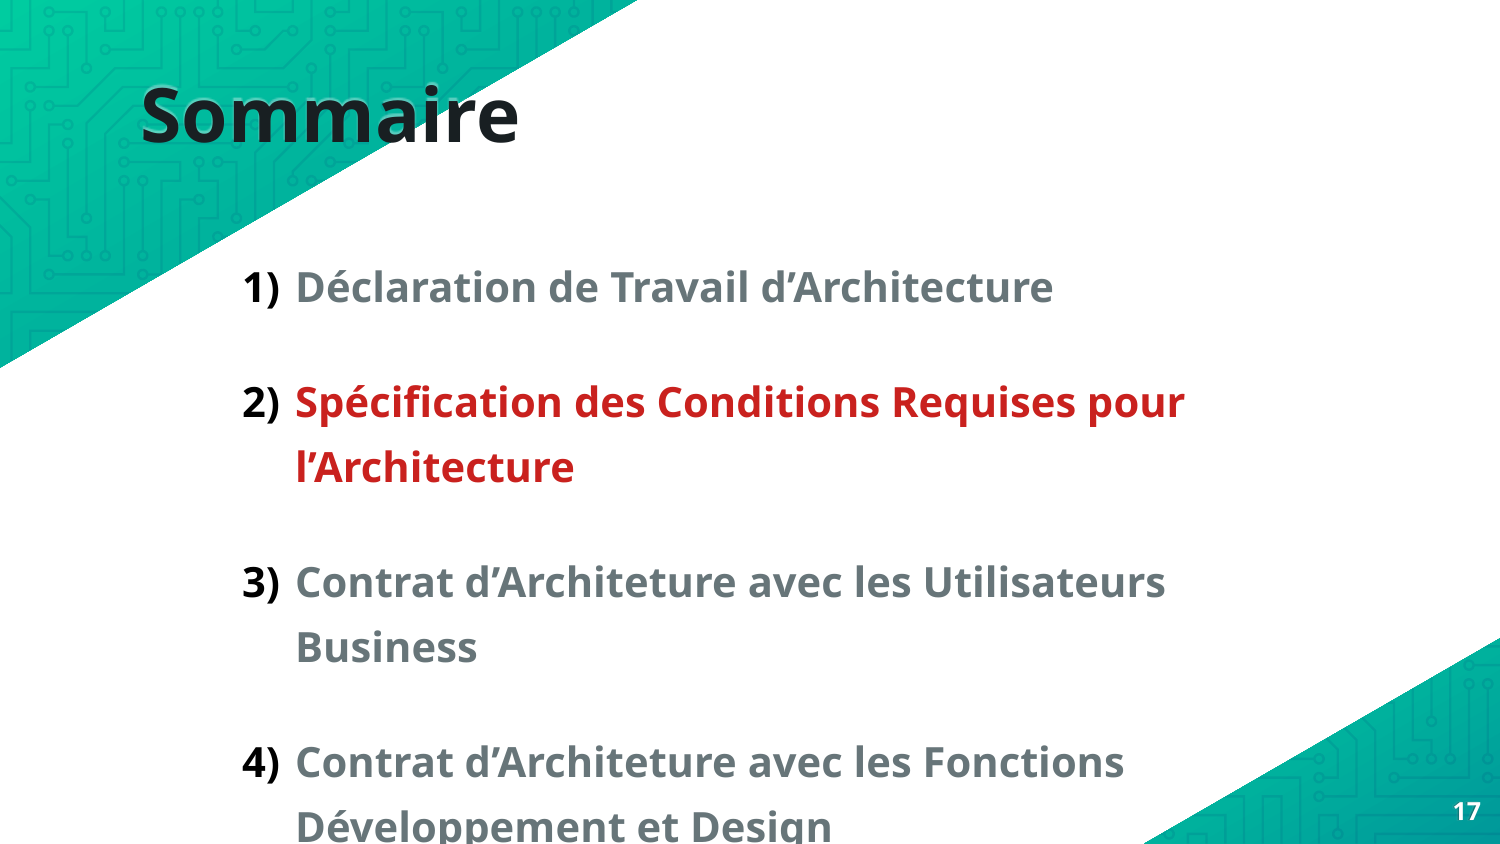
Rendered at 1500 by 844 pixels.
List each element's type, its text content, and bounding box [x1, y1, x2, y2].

slide_number <numéro> [1391, 779, 1482, 844]
list Déclaration de Travail d’Architecture Spécification des Conditions Requises pour l’Architecture Contrat d’Architeture avec les Utilisateurs Business Contrat d’Architeture avec les Fonctions Développement et Design [224, 249, 1264, 821]
title Sommaire [140, 78, 1360, 160]
